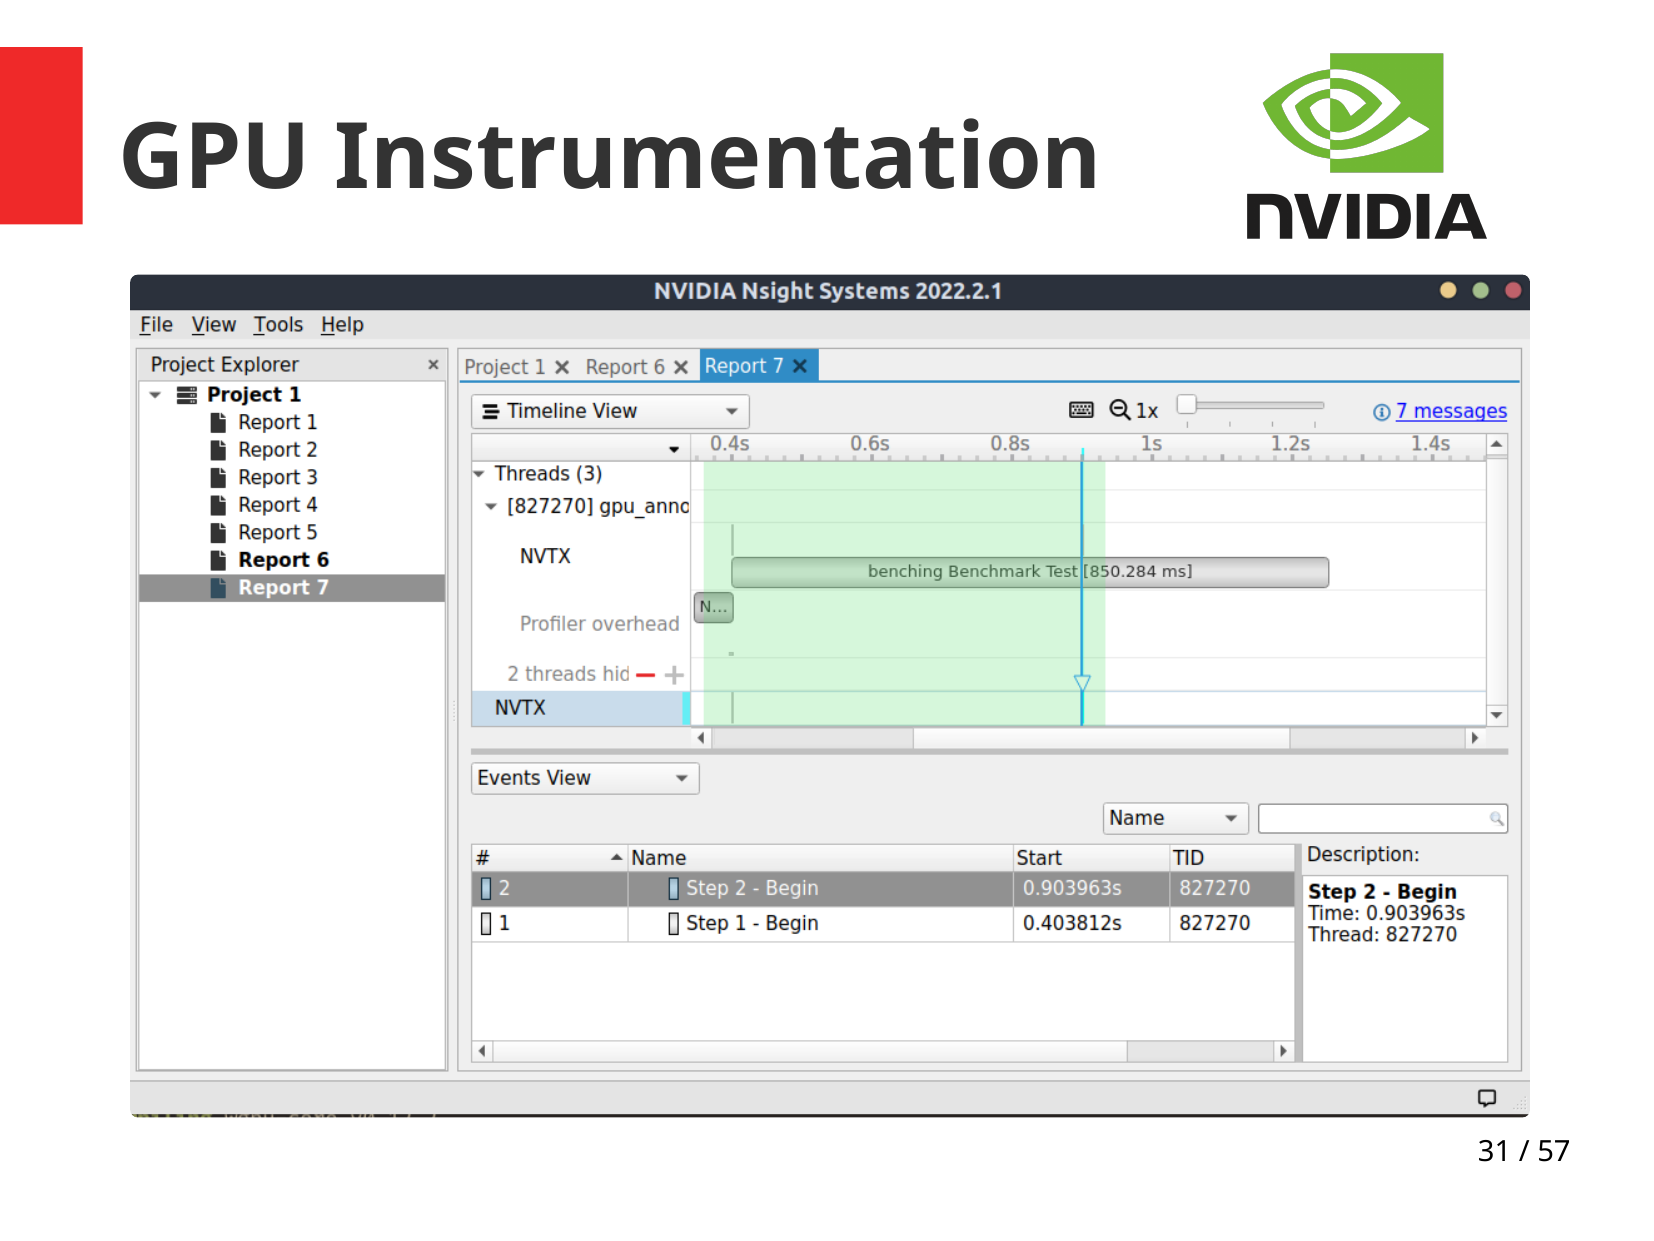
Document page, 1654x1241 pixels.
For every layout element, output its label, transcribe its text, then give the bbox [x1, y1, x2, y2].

title GPU Instrumentation [118, 49, 1158, 257]
picture [122, 7, 1576, 1118]
